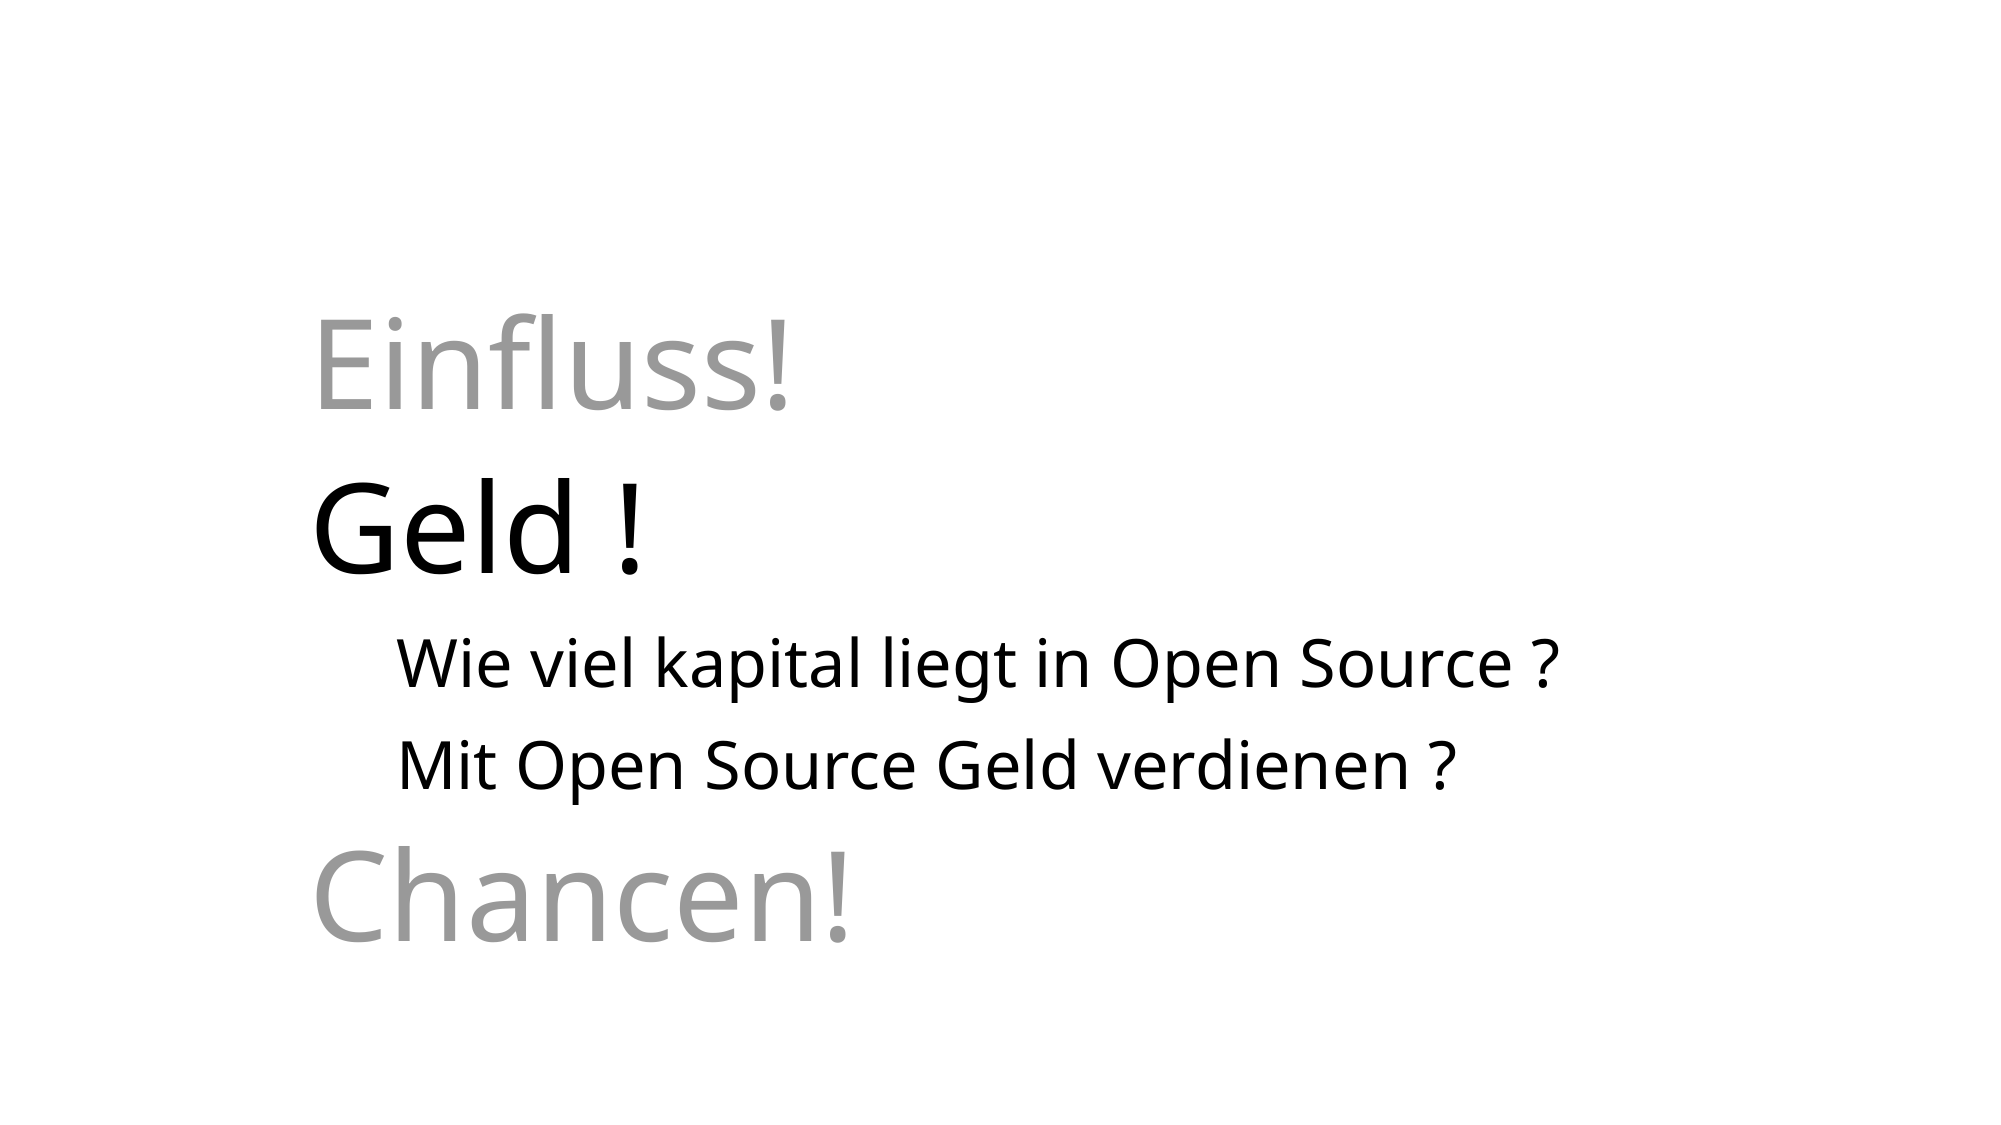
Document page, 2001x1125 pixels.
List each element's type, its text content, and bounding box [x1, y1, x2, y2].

list Einfluss! Geld ! Wie viel kapital liegt in Open Source ? Mit Open Source Geld verdienen ? Chancen! [295, 0, 2000, 1125]
